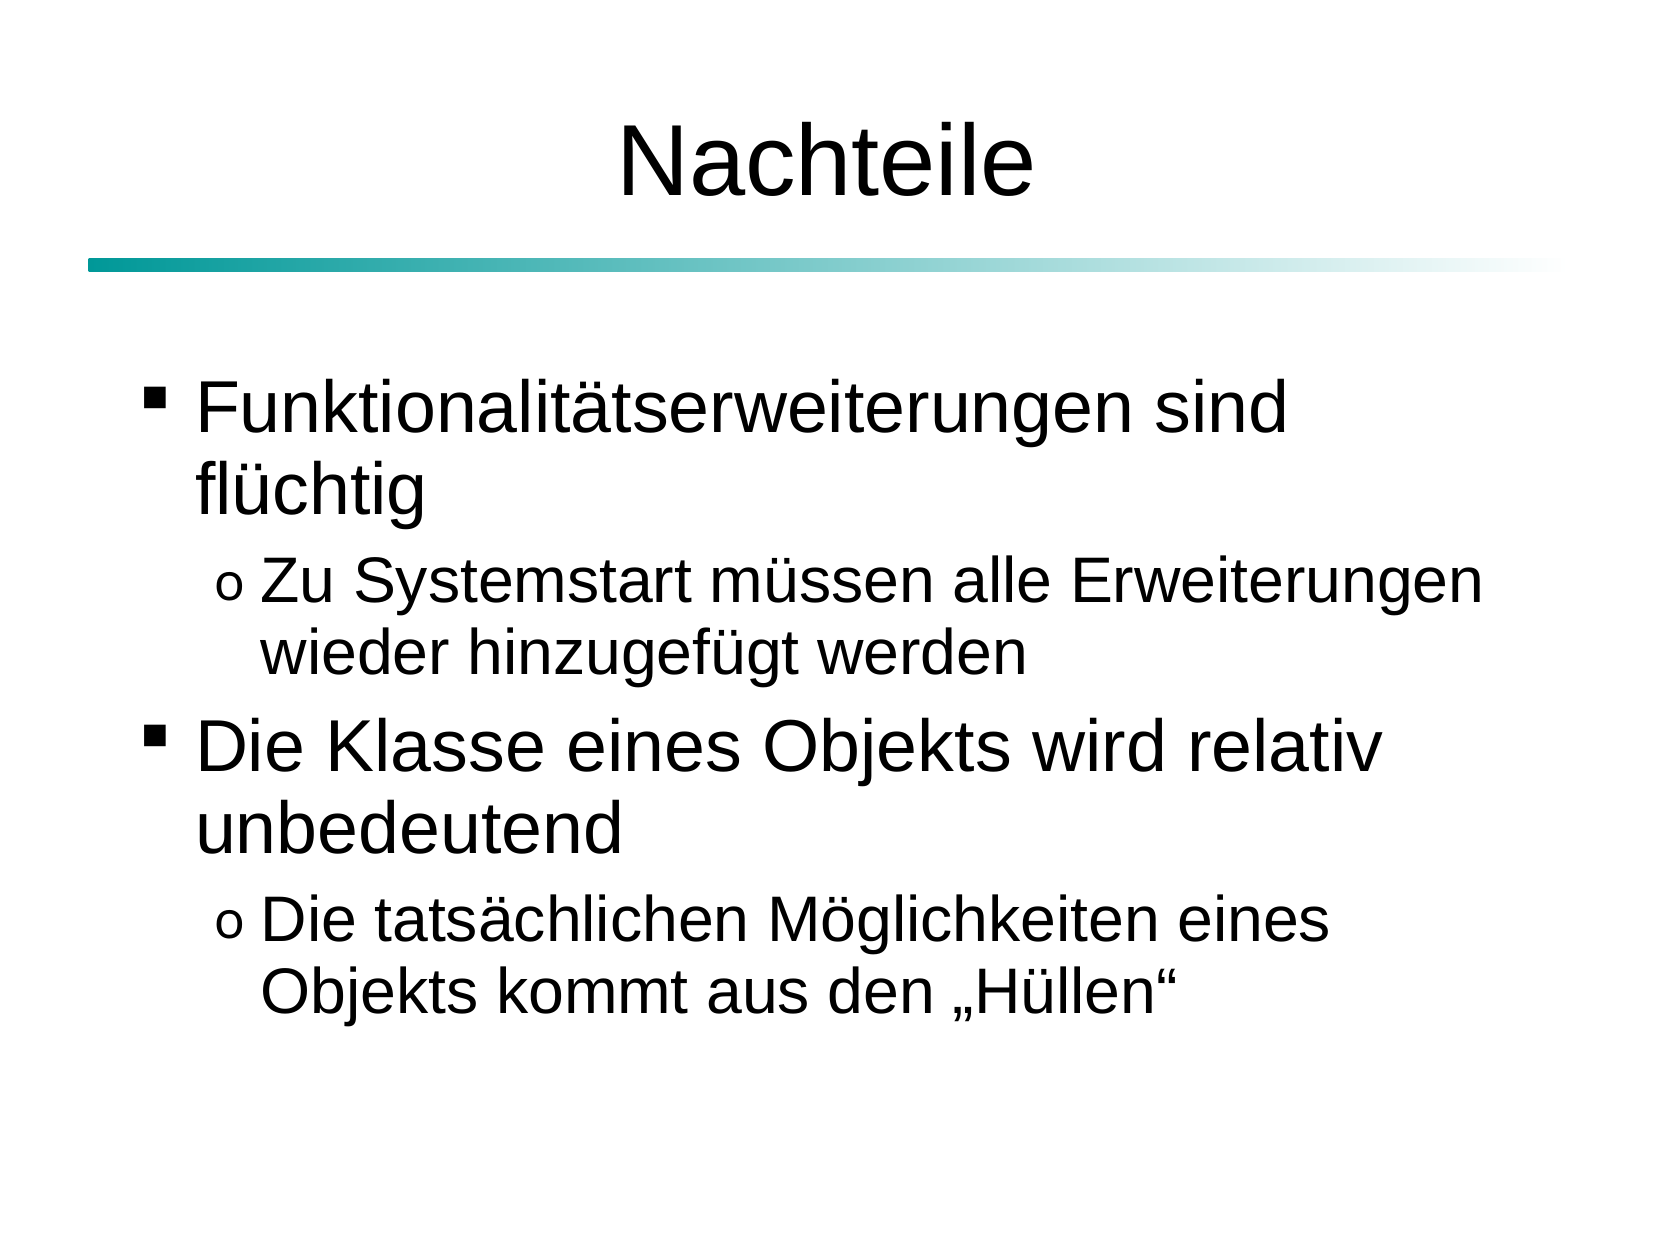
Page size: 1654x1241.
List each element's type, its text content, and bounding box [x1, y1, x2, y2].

list Funktionalitätserweiterungen sind flüchtig Zu Systemstart müssen alle Erweiterungen wieder hinzugefügt werden Die Klasse eines Objekts wird relativ unbedeutend Die tatsächlichen Möglichkeiten eines Objekts kommt aus den „Hüllen“ [124, 358, 1530, 1158]
title Nachteile [124, 56, 1530, 264]
